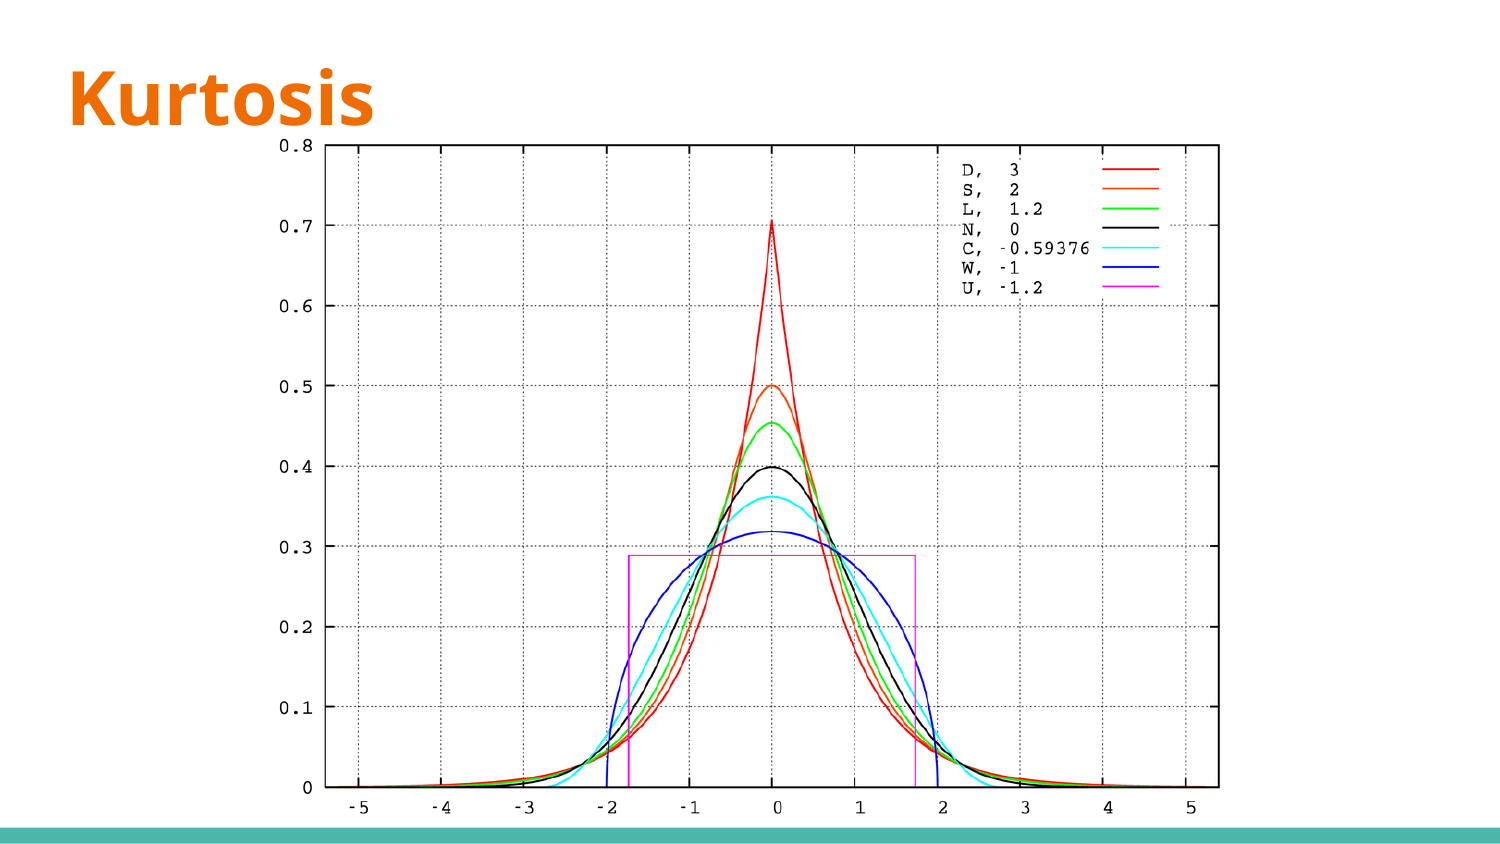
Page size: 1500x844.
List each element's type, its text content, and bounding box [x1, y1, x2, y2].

picture [276, 138, 1223, 814]
title Kurtosis [51, 35, 1449, 152]
